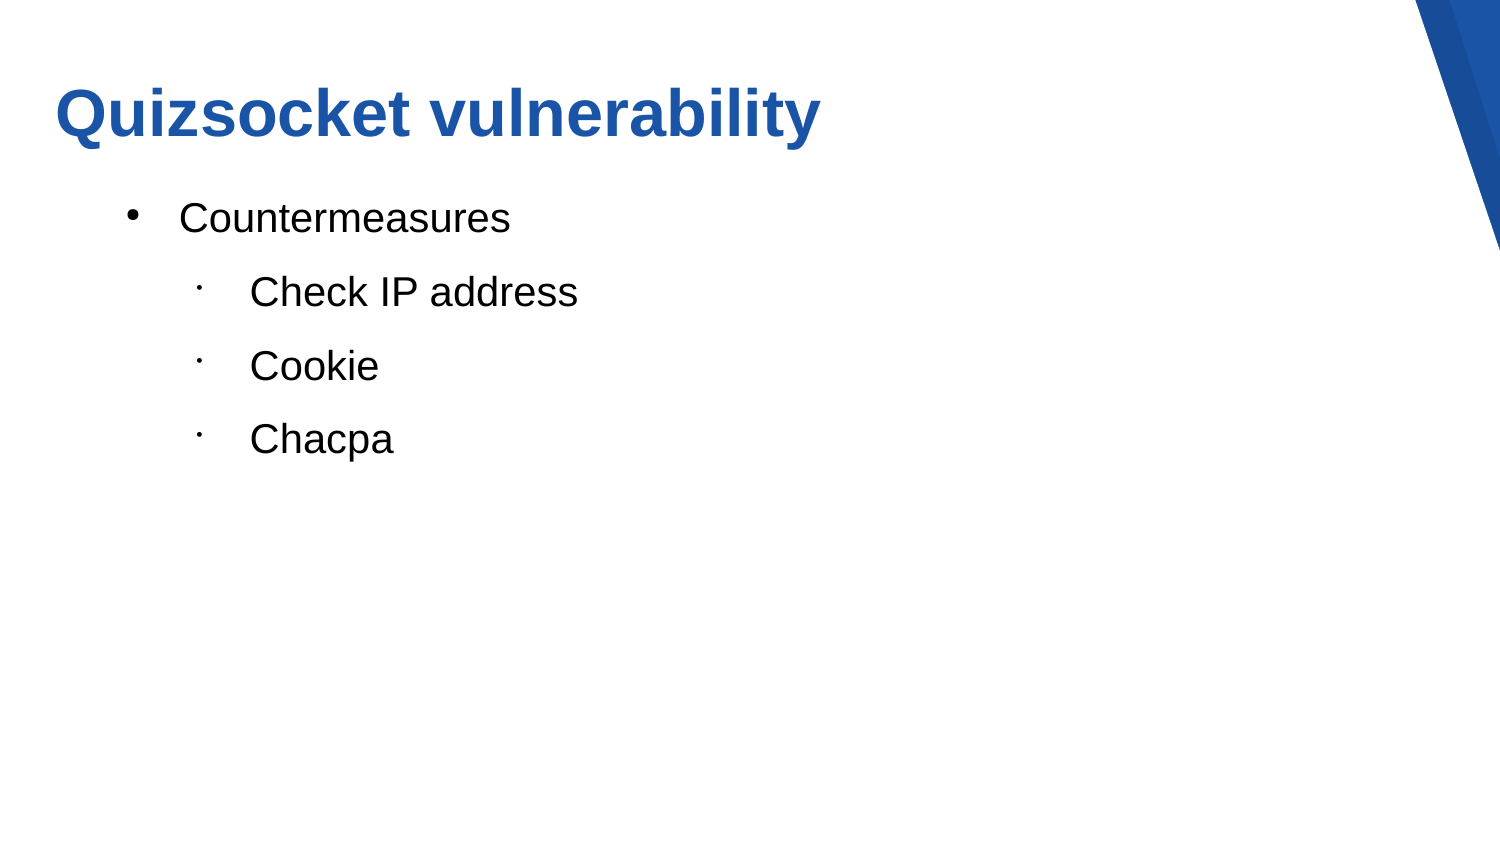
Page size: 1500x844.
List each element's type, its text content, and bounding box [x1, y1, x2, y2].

title Quizsocket vulnerability [40, 97, 1231, 166]
list Countermeasures Check IP address Cookie Chacpa [92, 176, 1459, 844]
